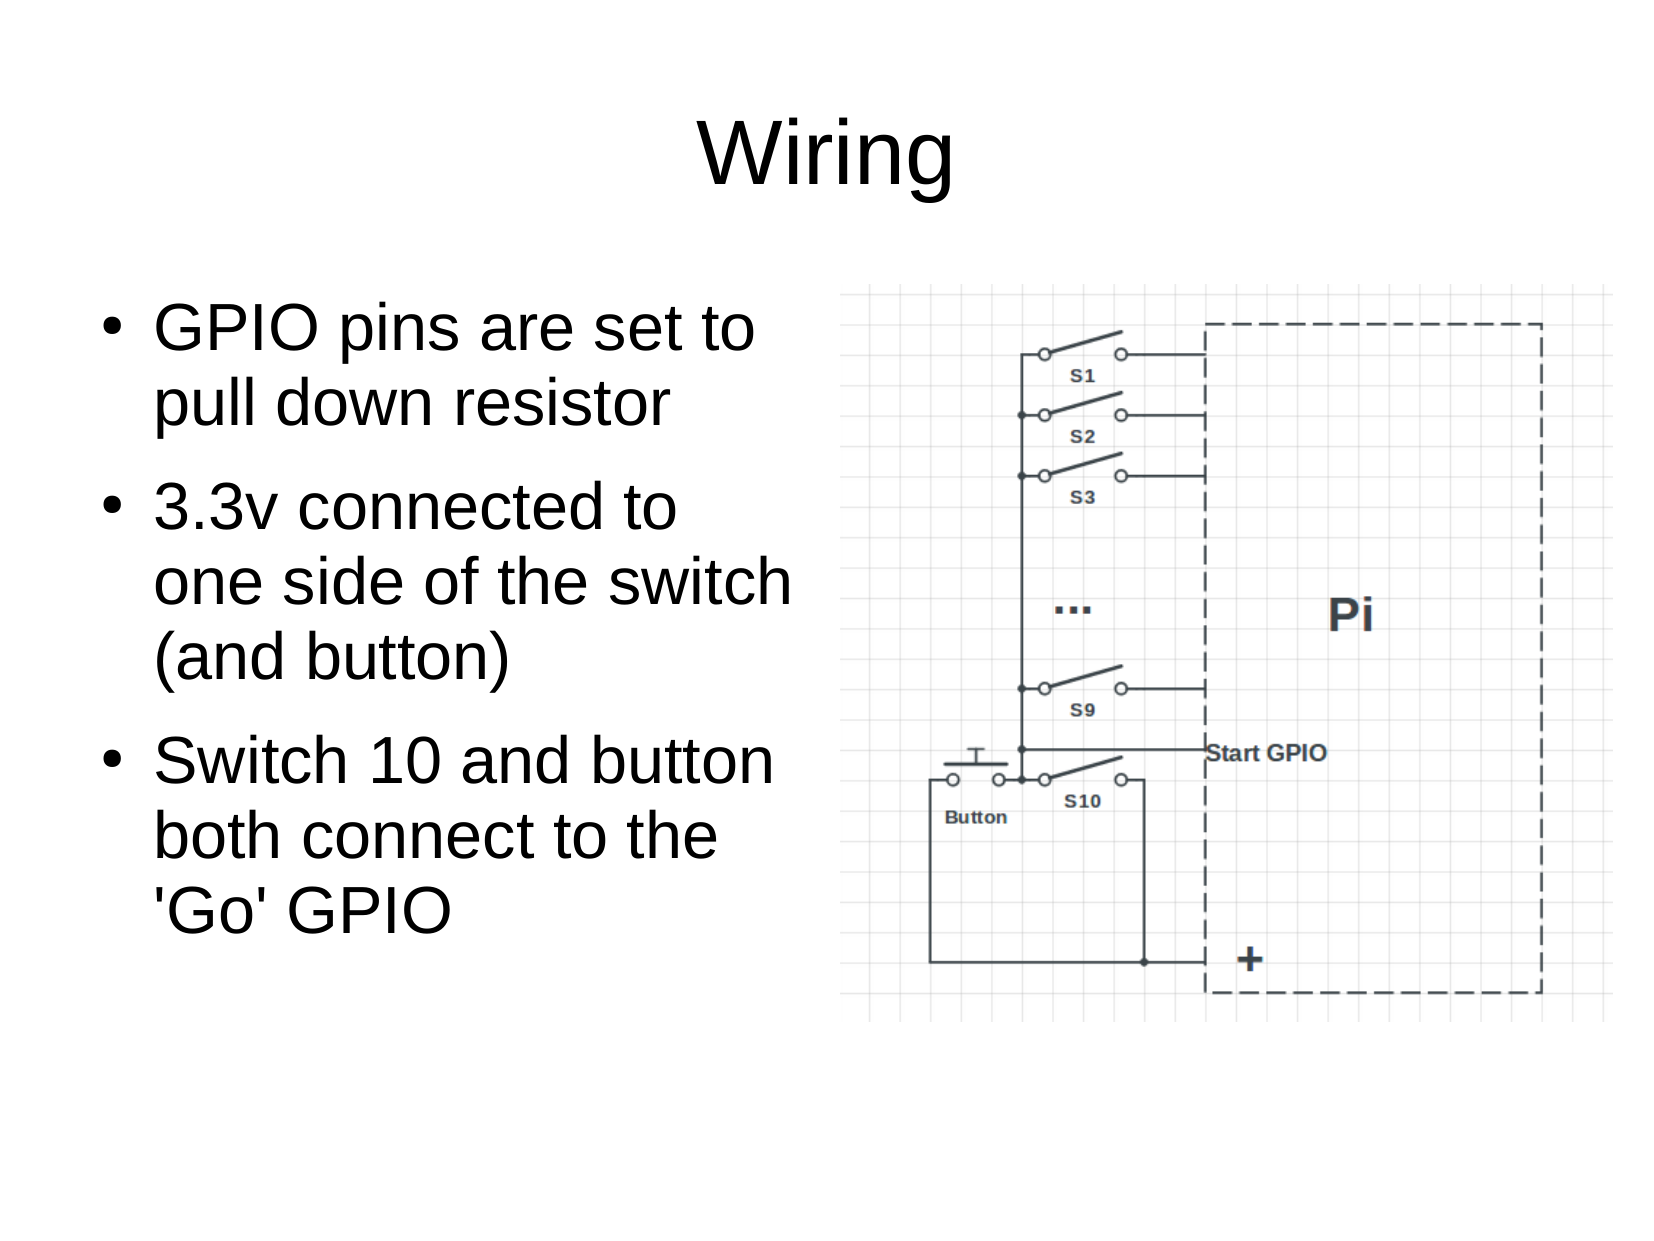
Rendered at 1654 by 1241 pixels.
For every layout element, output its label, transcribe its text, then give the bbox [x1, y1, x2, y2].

title Wiring [82, 49, 1571, 257]
list GPIO pins are set to pull down resistor 3.3v connected to one side of the switch (and button) Switch 10 and button both connect to the 'Go' GPIO [82, 290, 809, 1010]
picture [840, 284, 1613, 1022]
